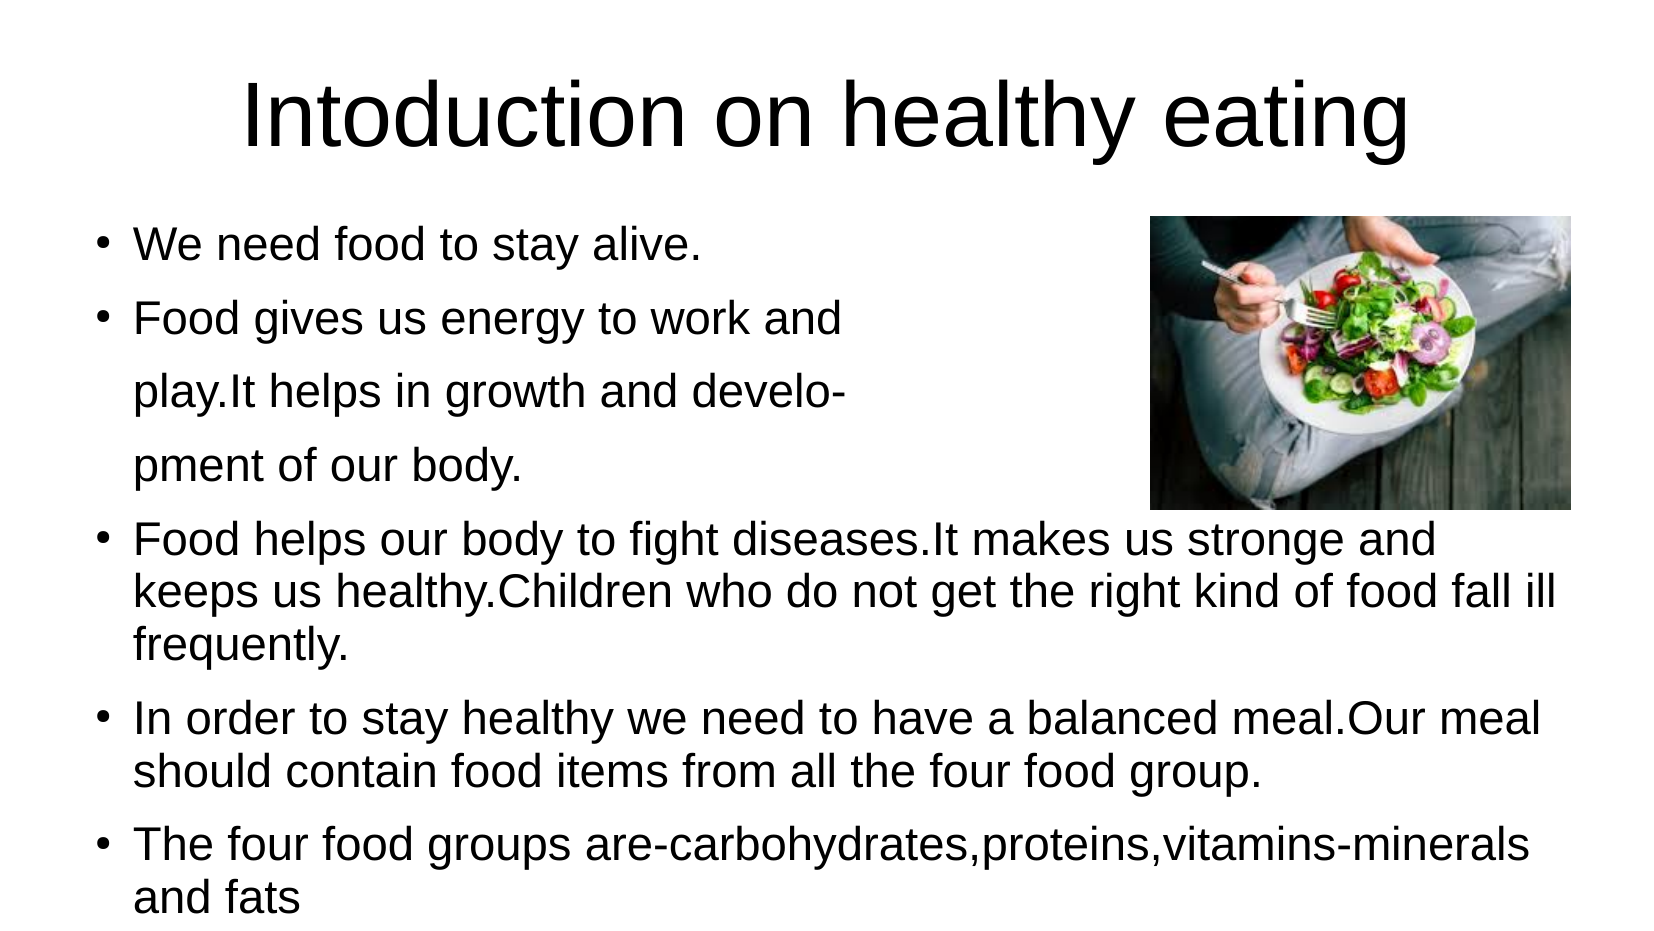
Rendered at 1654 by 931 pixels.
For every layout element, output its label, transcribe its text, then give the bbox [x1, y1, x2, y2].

title Intoduction on healthy eating [82, 37, 1571, 193]
list We need food to stay alive. Food gives us energy to work and play.It helps in growth and develo- pment of our body. Food helps our body to fight diseases.It makes us stronge and keeps us healthy.Children who do not get the right kind of food fall ill frequently. In order to stay healthy we need to have a balanced meal.Our meal should contain food items from all the four food group. The four food groups are-carbohydrates,proteins,vitamins-minerals and fats [82, 217, 1571, 931]
picture [1150, 216, 1571, 511]
